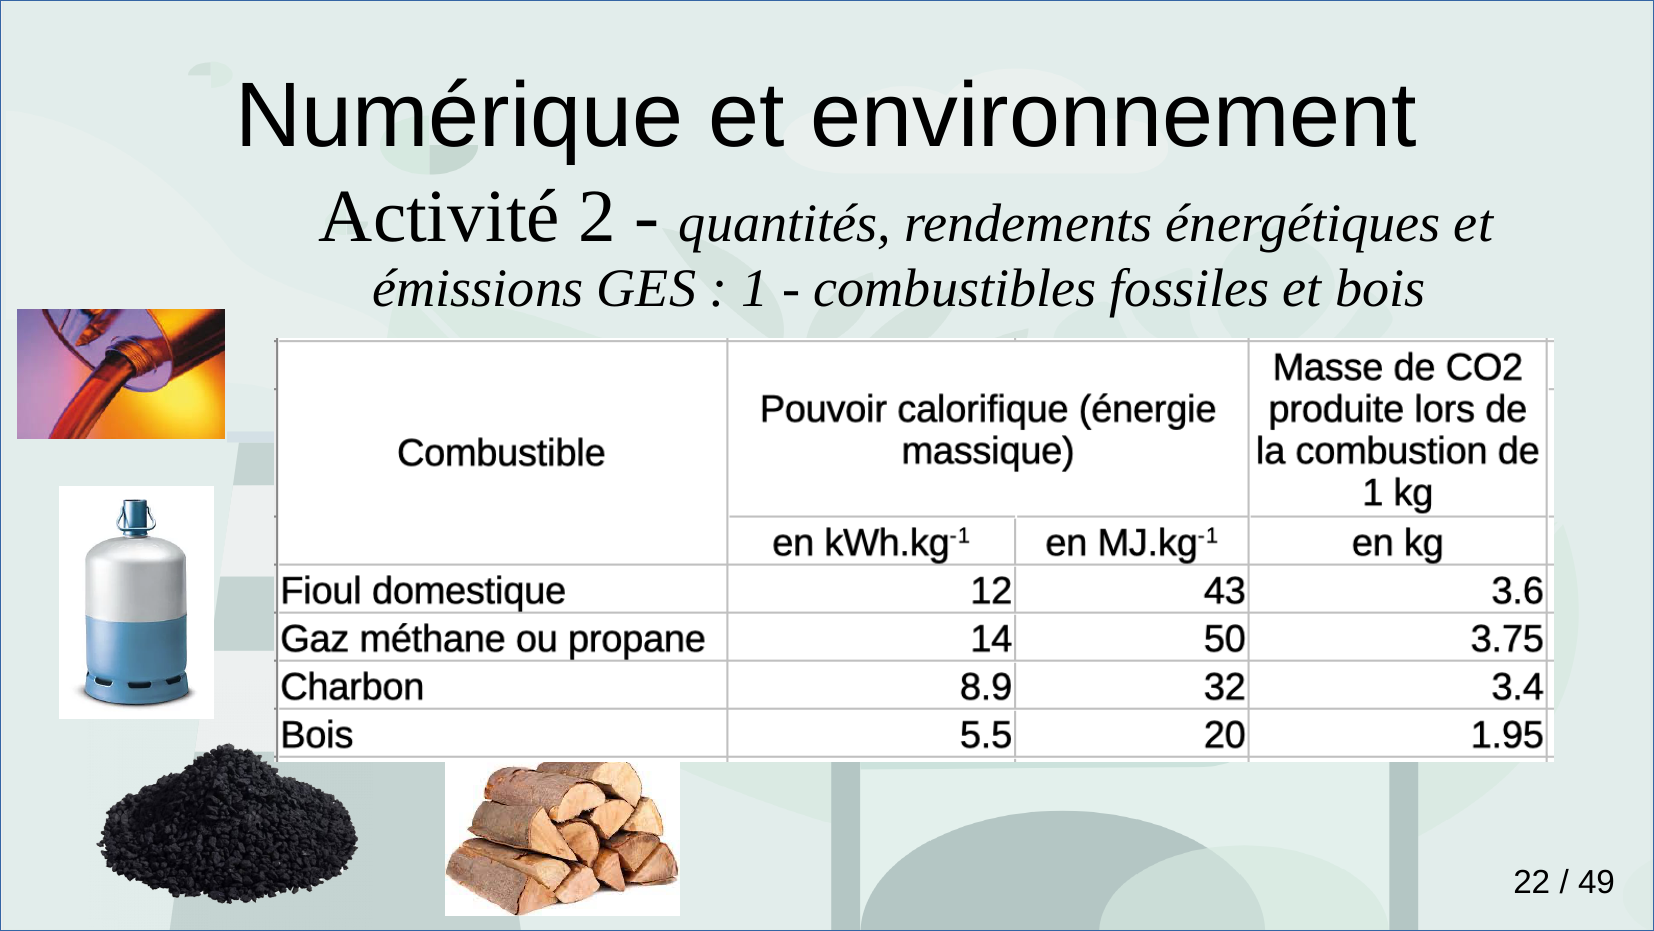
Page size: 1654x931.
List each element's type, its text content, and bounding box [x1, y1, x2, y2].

title Numérique et environnement [82, 37, 1571, 193]
picture [59, 338, 1554, 931]
text_box [0, 0, 1654, 931]
text_box Activité 2 - quantités, rendements énergétiques et émissions GES : 1 - combustibles fossiles et bois [242, 167, 1571, 326]
picture [17, 309, 225, 439]
text_box <number> / 49 [1341, 855, 1630, 926]
